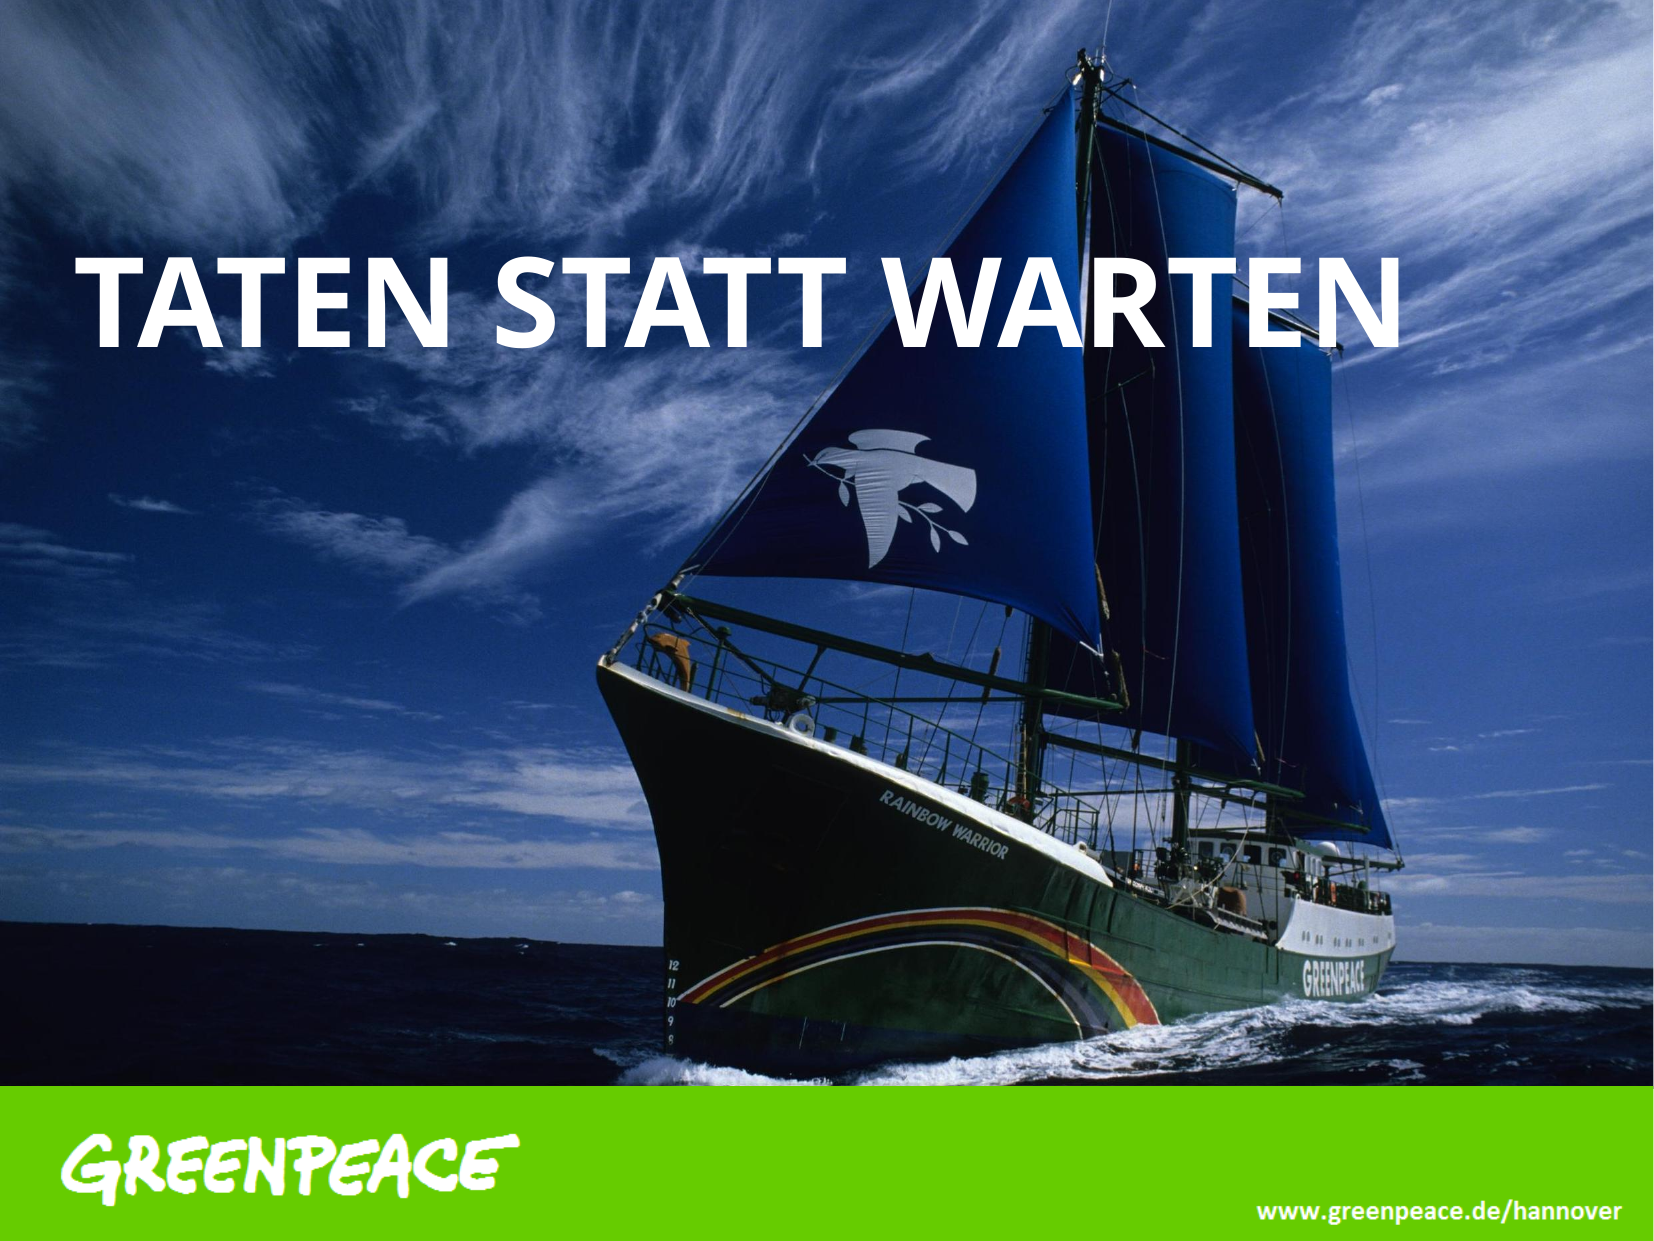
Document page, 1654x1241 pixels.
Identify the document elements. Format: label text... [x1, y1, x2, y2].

text_box TATEN STATT WARTEN [59, 206, 1635, 397]
picture [0, 0, 1654, 1241]
